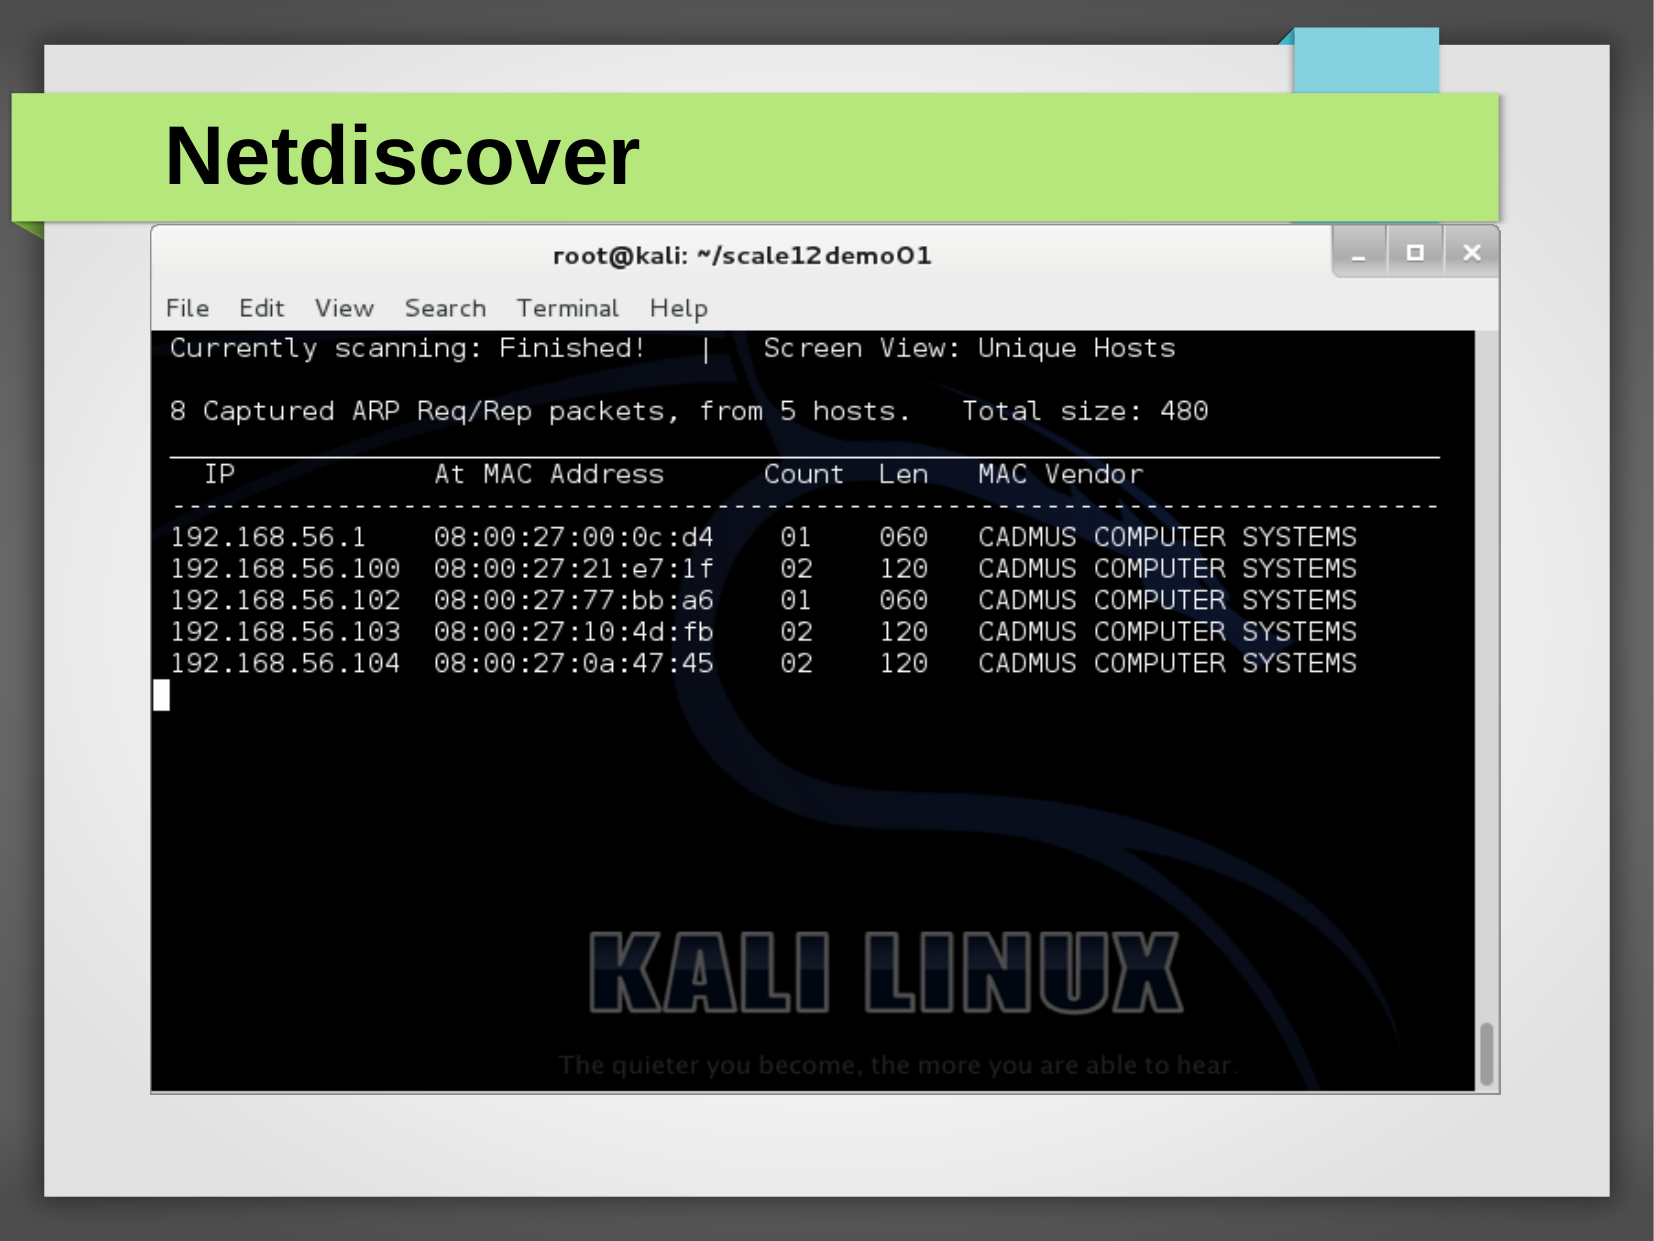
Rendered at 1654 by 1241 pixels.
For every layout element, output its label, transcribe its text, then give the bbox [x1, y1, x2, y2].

text_box Netdiscover [150, 102, 656, 211]
picture [0, 0, 1654, 1241]
